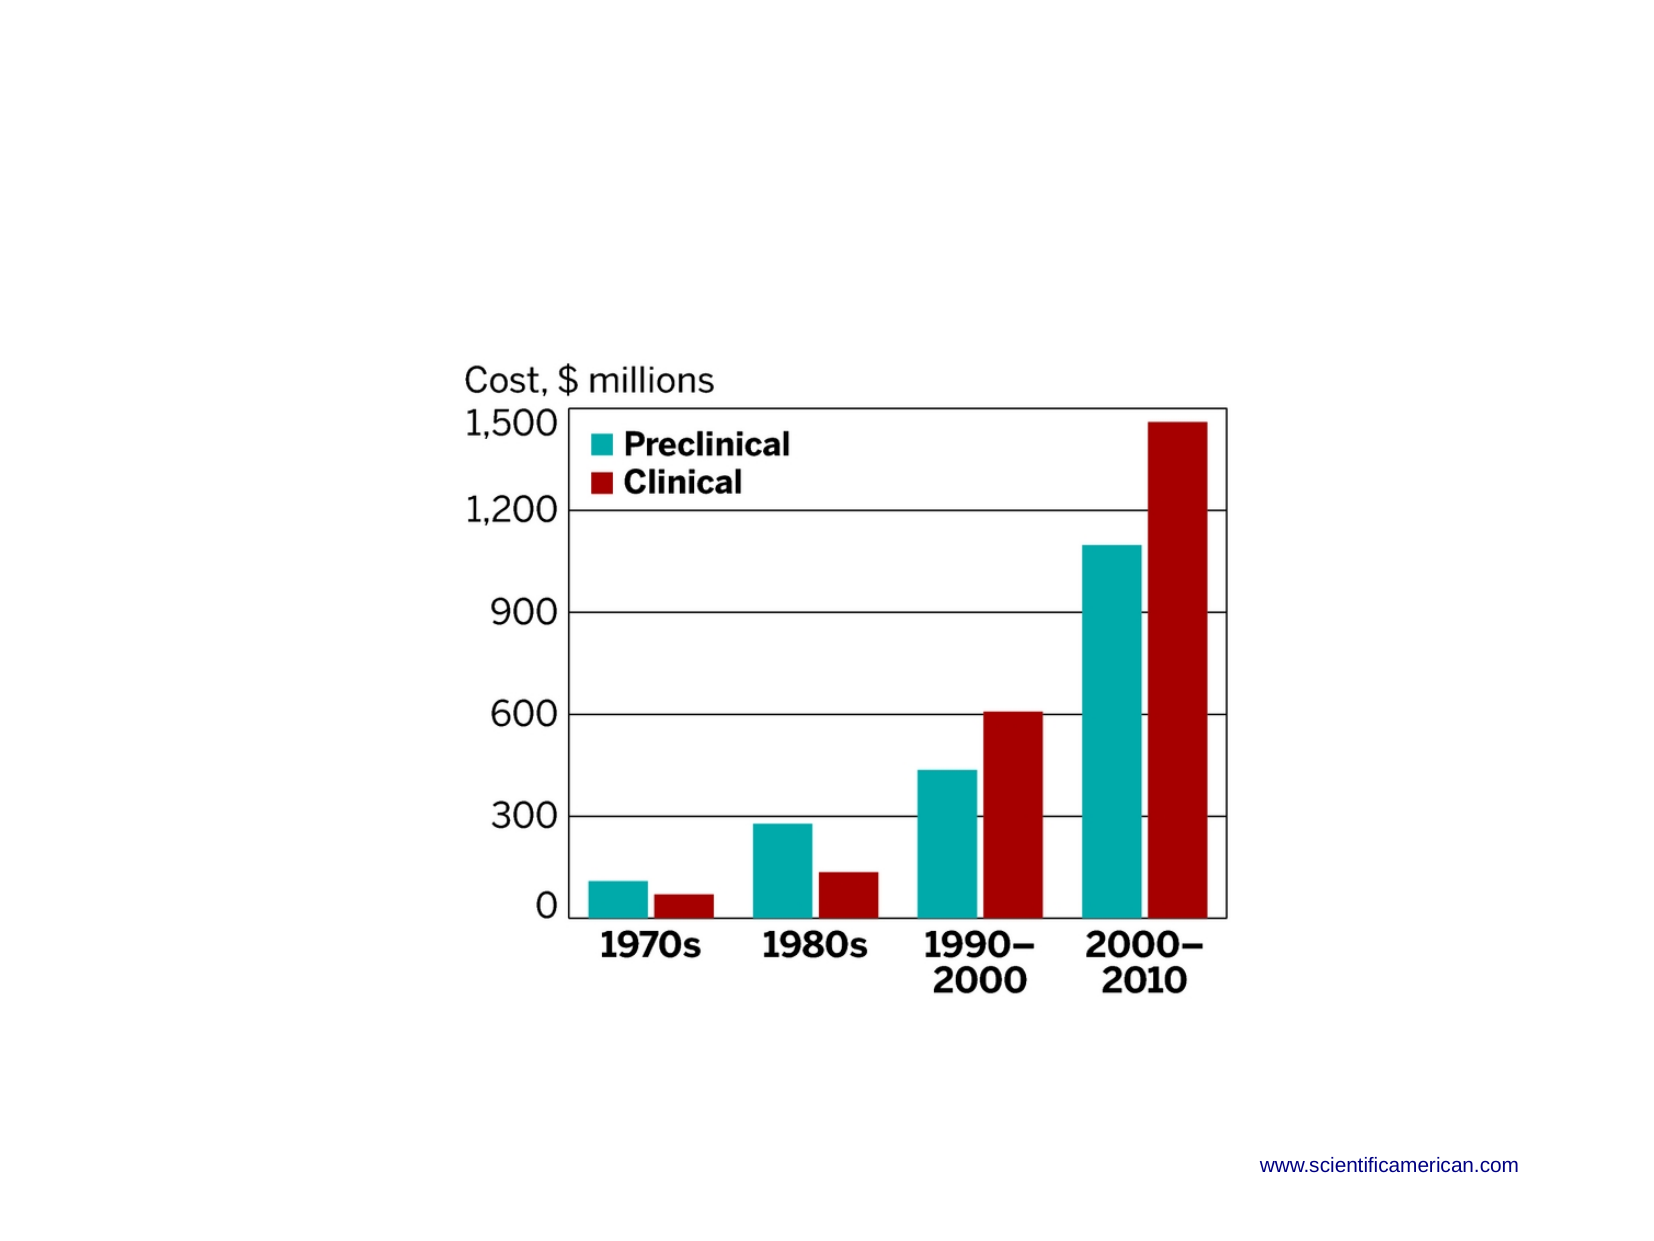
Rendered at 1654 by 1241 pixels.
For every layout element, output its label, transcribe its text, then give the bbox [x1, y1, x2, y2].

picture [464, 359, 1231, 1001]
text_box www.scientificamerican.com [1245, 1146, 1534, 1186]
